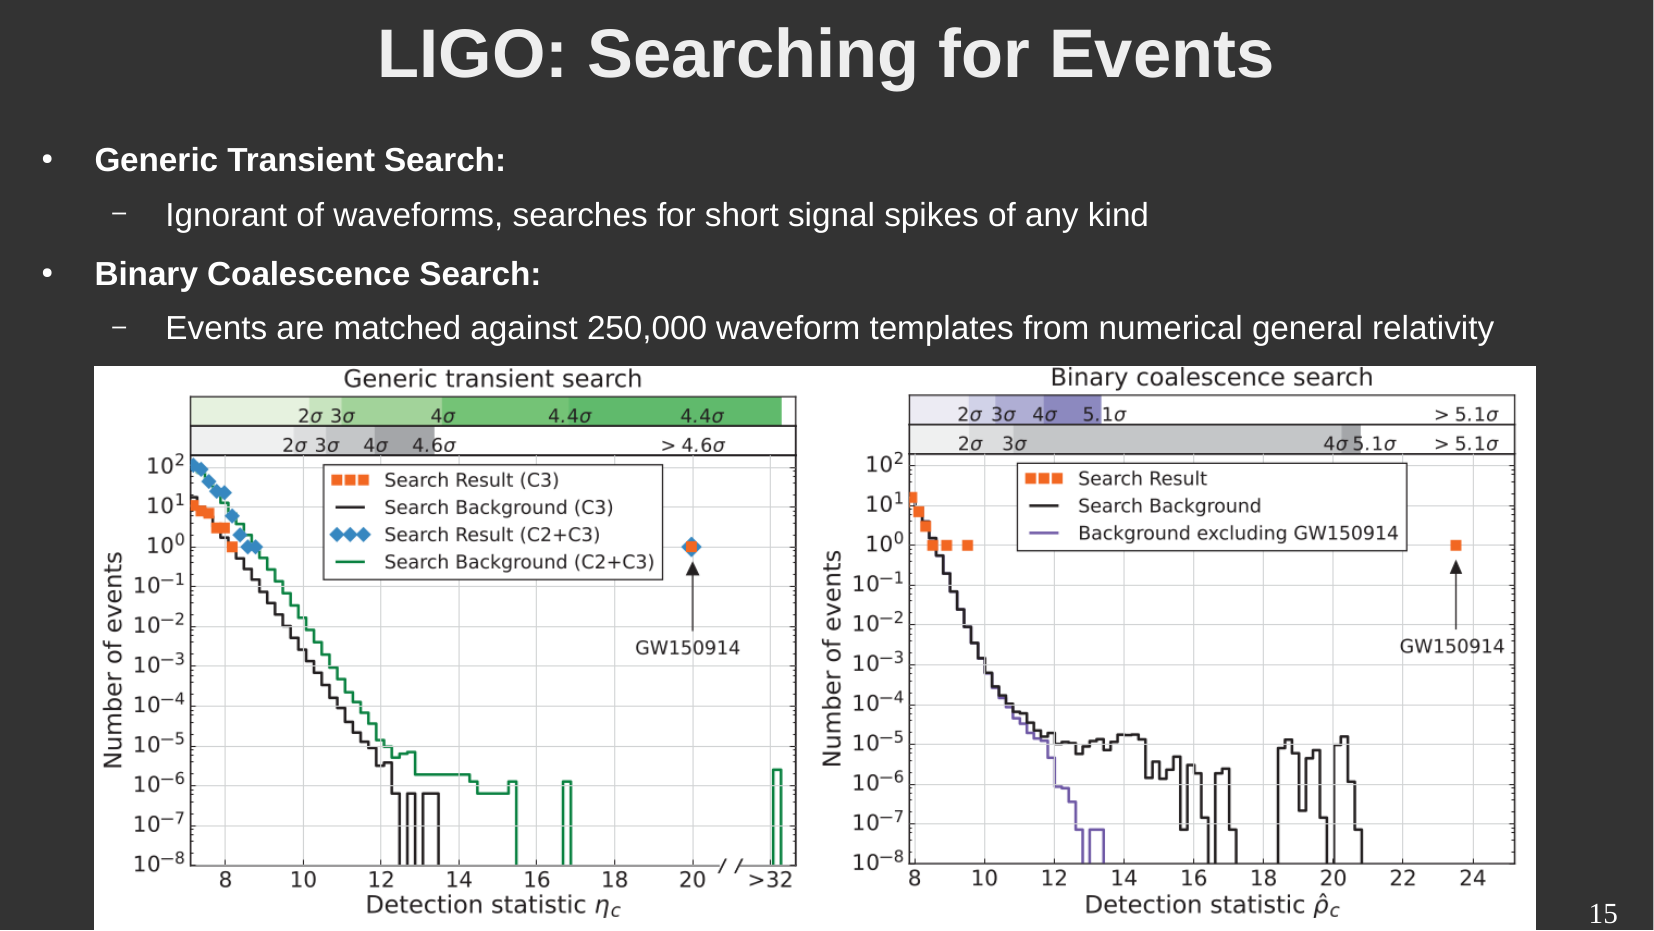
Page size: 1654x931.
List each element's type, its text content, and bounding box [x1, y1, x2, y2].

list Generic Transient Search: Ignorant of waveforms, searches for short signal spikes of any kind Binary Coalescence Search: Events are matched against 250,000 waveform templates from numerical general relativity [23, 141, 1595, 355]
picture [94, 366, 1536, 930]
title LIGO: Searching for Events [82, 0, 1571, 132]
